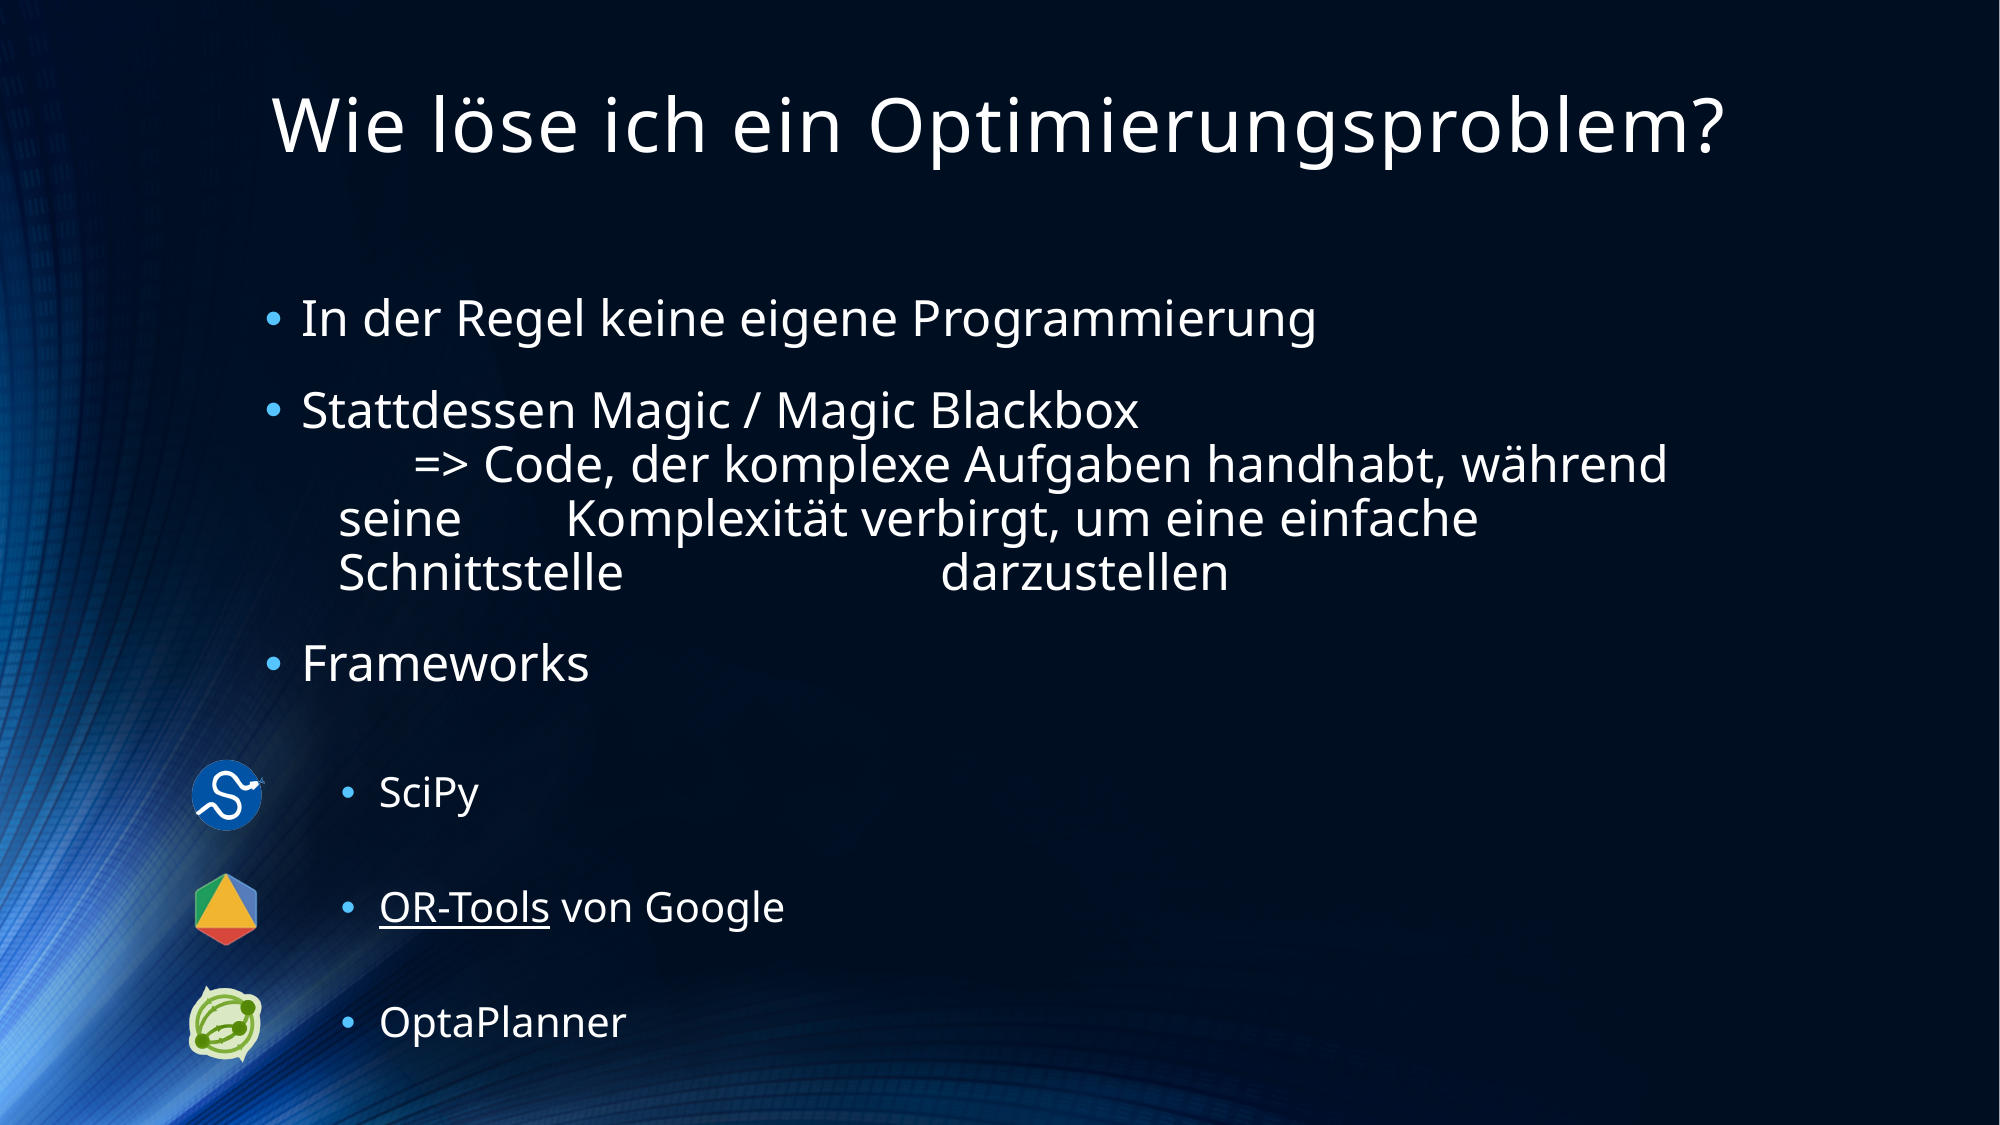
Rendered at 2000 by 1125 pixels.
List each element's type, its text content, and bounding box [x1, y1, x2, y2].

text_box Wie löse ich ein Optimierungsproblem? [249, 62, 1750, 177]
picture [188, 756, 265, 834]
list In der Regel keine eigene Programmierung Stattdessen Magic / Magic Blackbox => Code, der komplexe Aufgaben handhabt, während seine Komplexität verbirgt, um eine einfache Schnittstelle darzustellen Frameworks SciPy OR-Tools von Google OptaPlanner [249, 286, 1749, 1113]
picture [186, 985, 264, 1063]
picture [188, 871, 265, 949]
